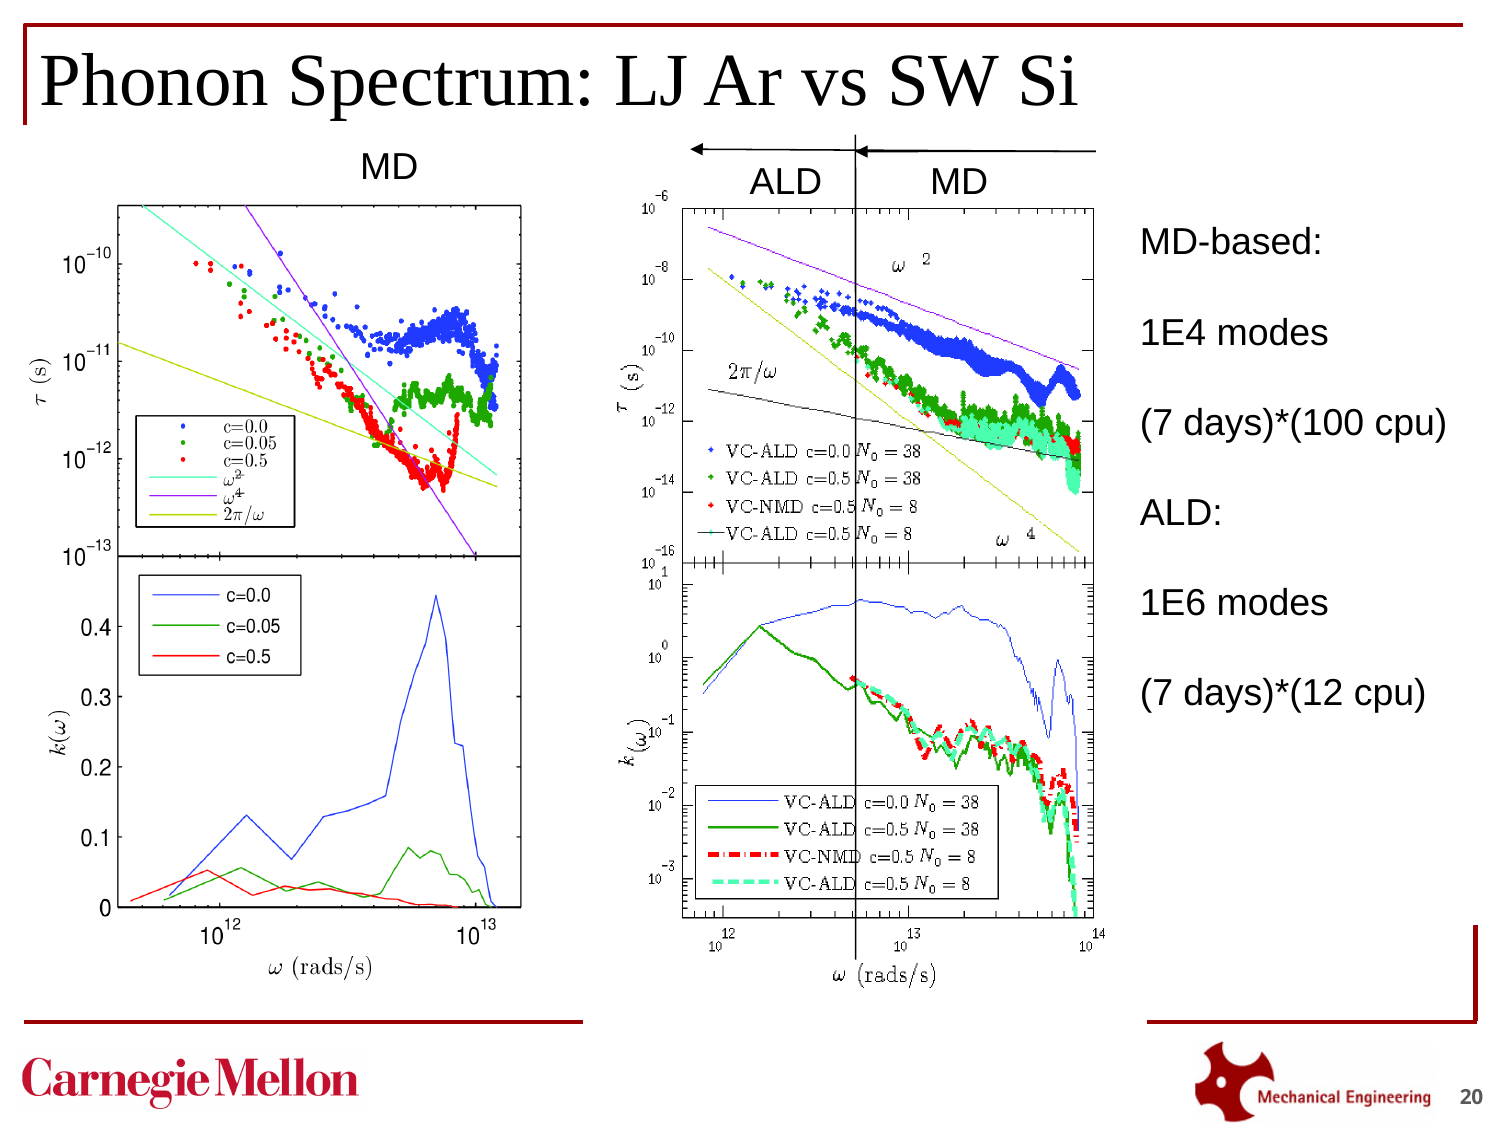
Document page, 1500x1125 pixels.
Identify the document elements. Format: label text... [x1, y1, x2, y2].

text_box MD [915, 153, 1036, 210]
text_box ALD [734, 151, 855, 210]
title Phonon Spectrum: LJ Ar vs SW Si [24, 22, 1463, 128]
picture [1192, 1034, 1438, 1125]
picture [21, 166, 581, 1014]
picture [583, 169, 1150, 1025]
text_box MD [345, 134, 466, 195]
text_box MD-based: 1E4 modes (7 days)*(100 cpu) ALD: 1E6 modes (7 days)*(12 cpu) [1125, 210, 1500, 901]
picture [16, 1050, 366, 1110]
